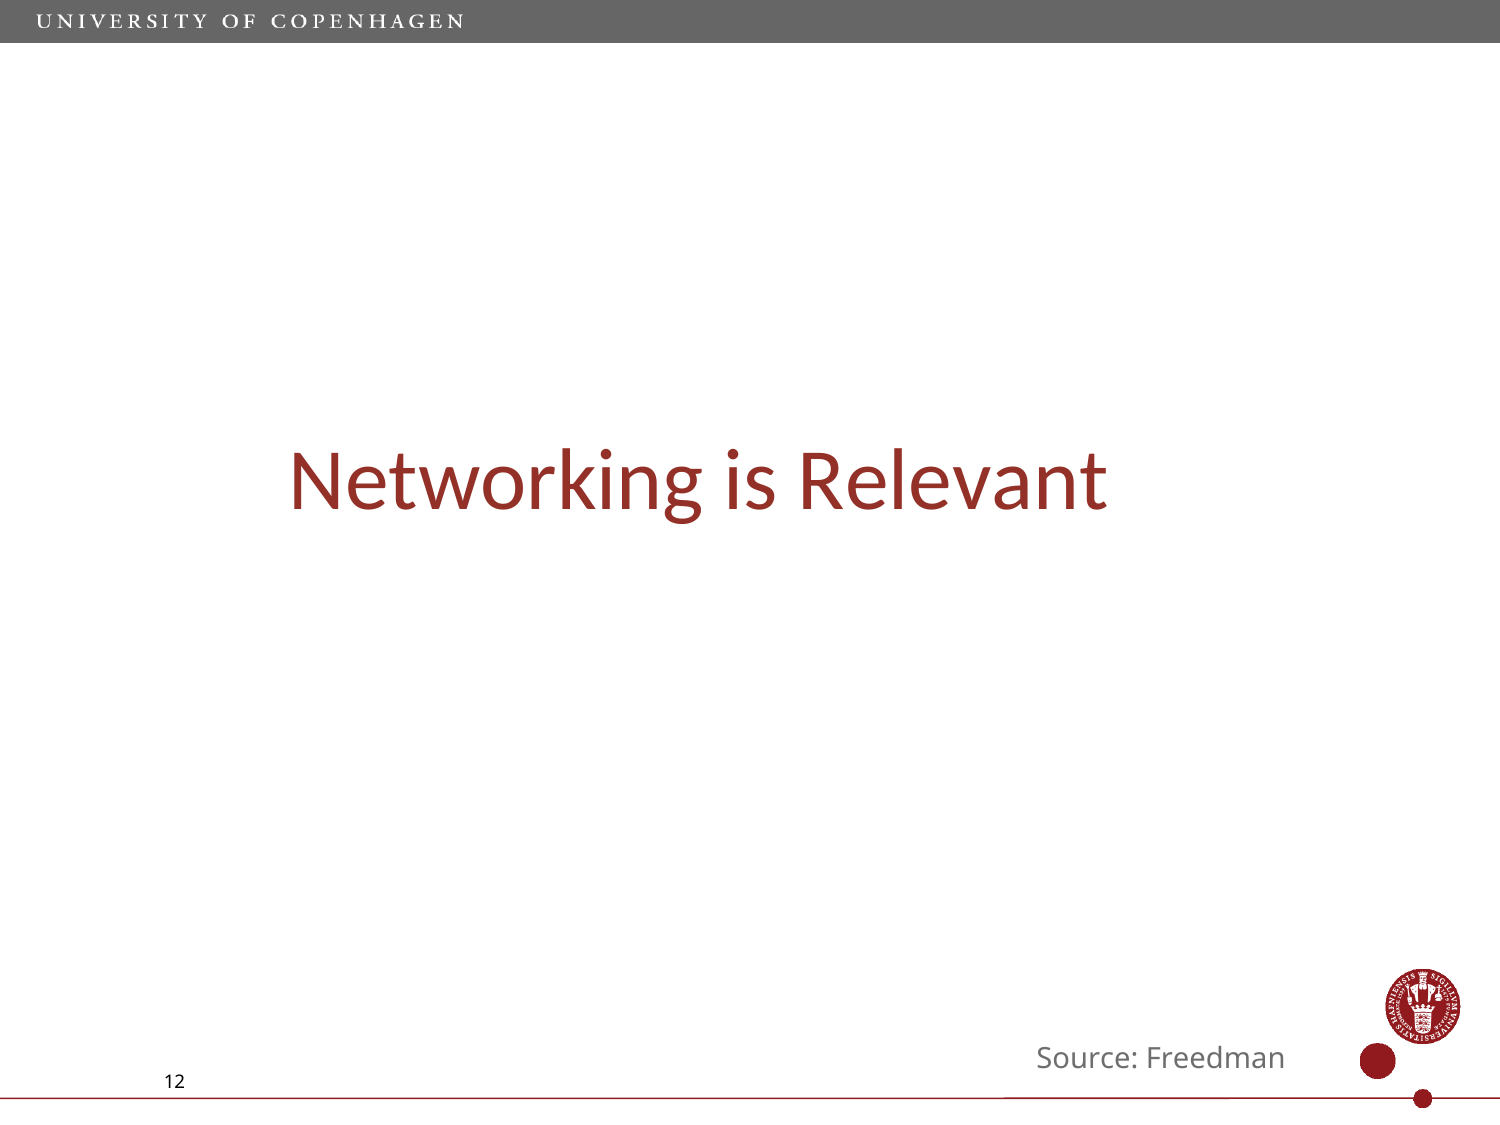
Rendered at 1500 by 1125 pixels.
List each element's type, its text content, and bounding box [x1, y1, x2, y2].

text_box Source: Freedman [1021, 1031, 1341, 1083]
text_box Networking is Relevant [289, 432, 1447, 528]
picture [0, 910, 1500, 1122]
text_box <number> [163, 1070, 514, 1094]
